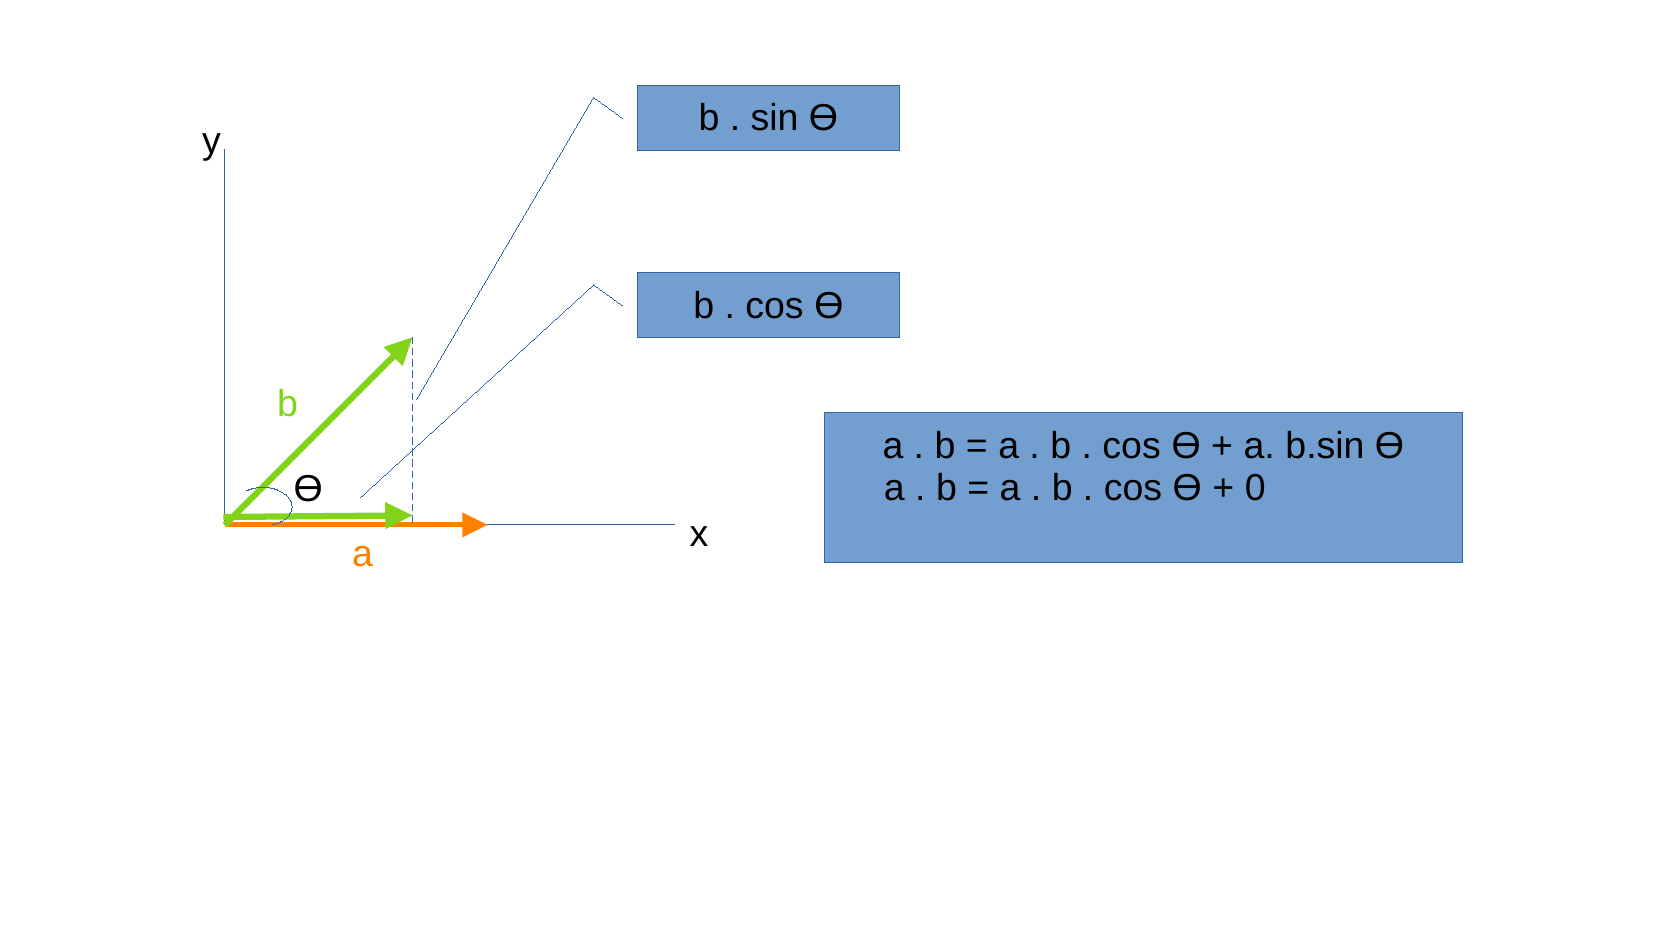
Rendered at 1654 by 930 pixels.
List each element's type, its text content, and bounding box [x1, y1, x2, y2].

text_box a [337, 524, 450, 600]
text_box a . b = a . b . cos ϴ + a. b.sin ϴ a . b = a . b . cos ϴ + 0 [824, 412, 1463, 563]
text_box ϴ [278, 460, 338, 518]
text_box y [187, 112, 225, 170]
text_box x [674, 505, 713, 563]
text_box b . cos ϴ [637, 273, 900, 338]
text_box b [262, 374, 338, 450]
text_box b . sin ϴ [637, 85, 900, 150]
